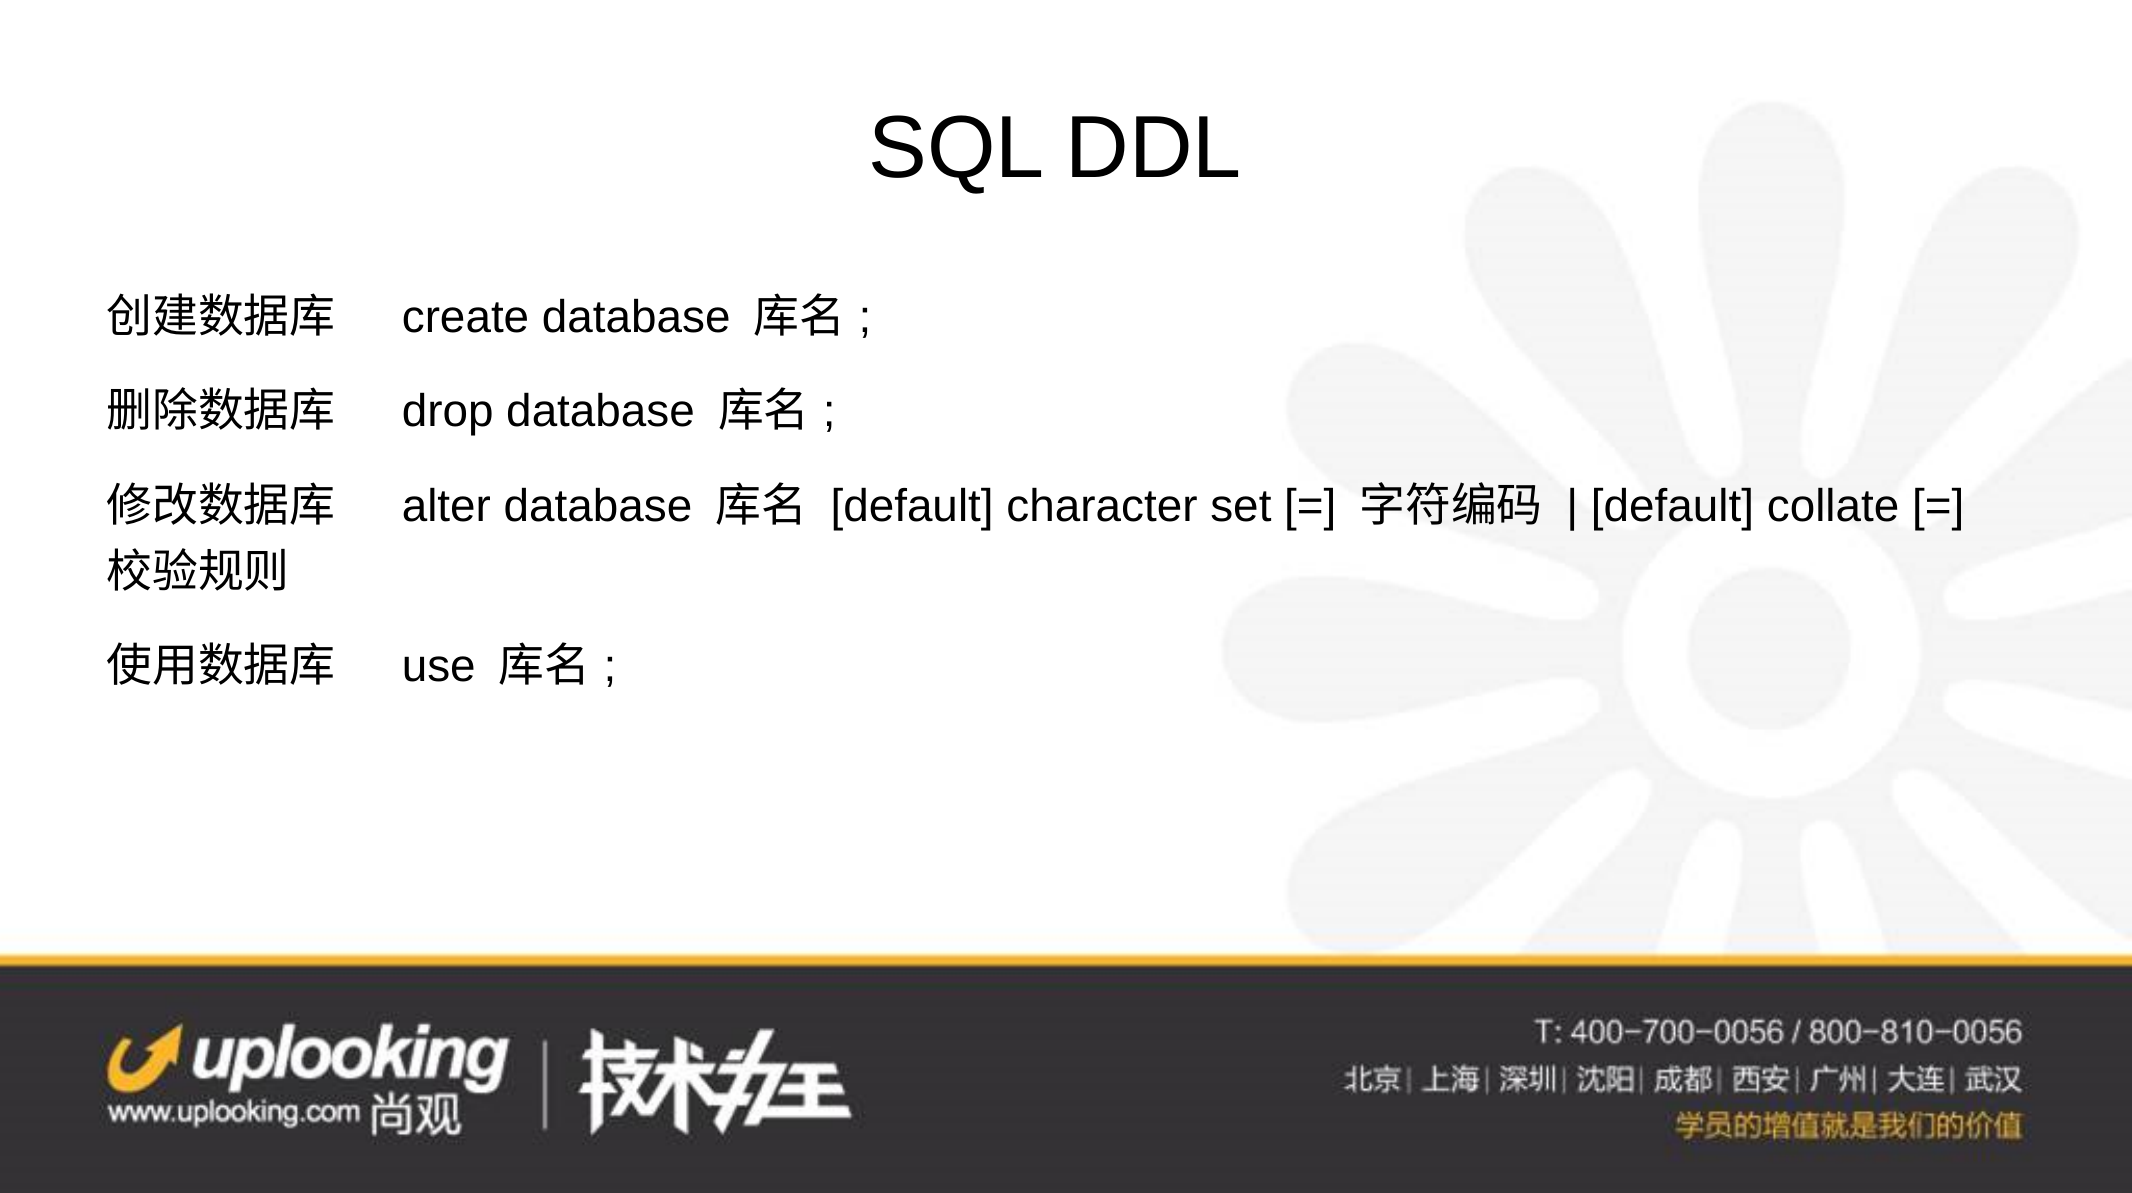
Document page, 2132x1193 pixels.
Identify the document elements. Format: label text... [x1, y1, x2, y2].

picture [0, 0, 2132, 1193]
list 创建数据库 create database 库名; 删除数据库 drop database 库名; 修改数据库 alter database 库名 [default] character set [=] 字符编码 | [default] collate [=] 校验规则 使用数据库 use 库名; [106, 279, 2026, 1067]
title SQL DDL [106, 47, 2026, 247]
